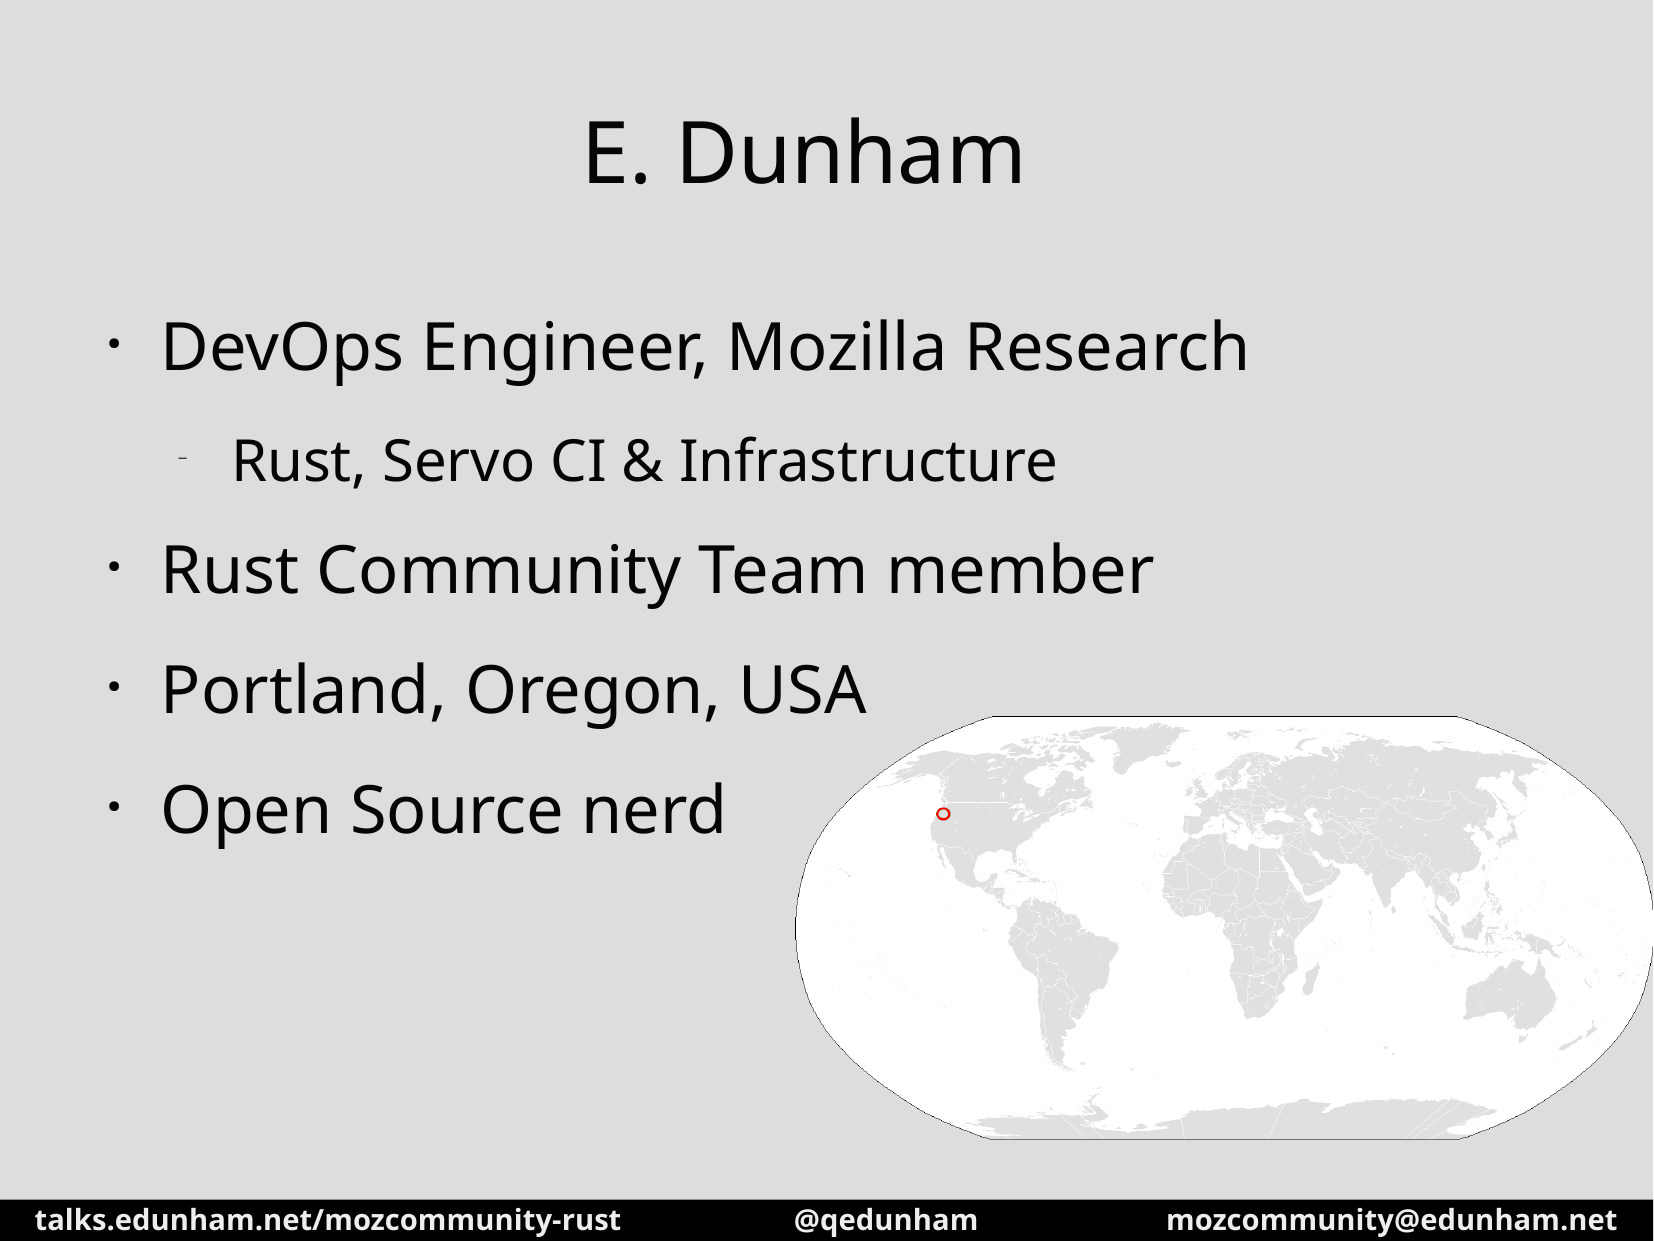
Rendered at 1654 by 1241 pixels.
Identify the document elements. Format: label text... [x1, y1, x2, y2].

picture [795, 716, 1653, 1141]
list DevOps Engineer, Mozilla Research Rust, Servo CI & Infrastructure Rust Community Team member Portland, Oregon, USA Open Source nerd [90, 299, 1594, 1019]
title E. Dunham [15, 47, 1594, 253]
